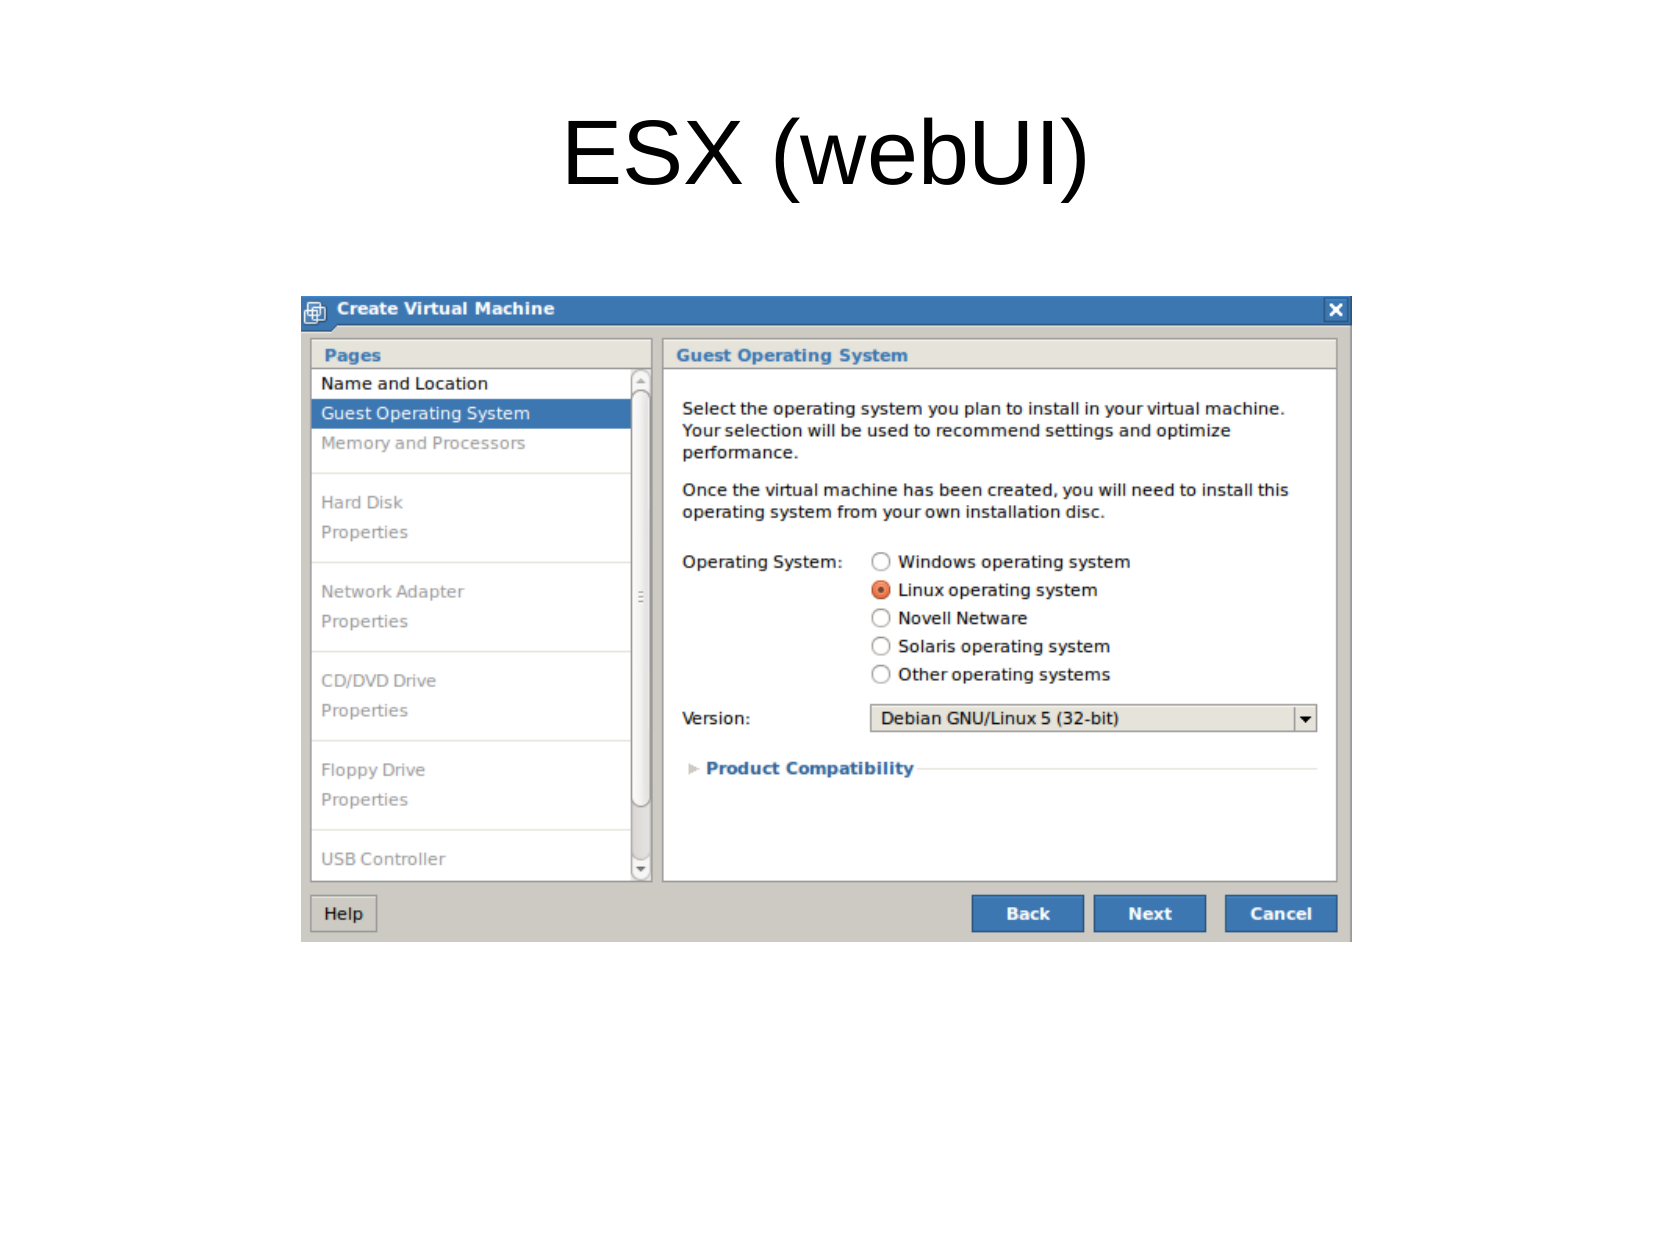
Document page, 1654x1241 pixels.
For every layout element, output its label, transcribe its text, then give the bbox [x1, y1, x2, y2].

title ESX (webUI) [82, 49, 1571, 257]
picture [301, 296, 1352, 942]
